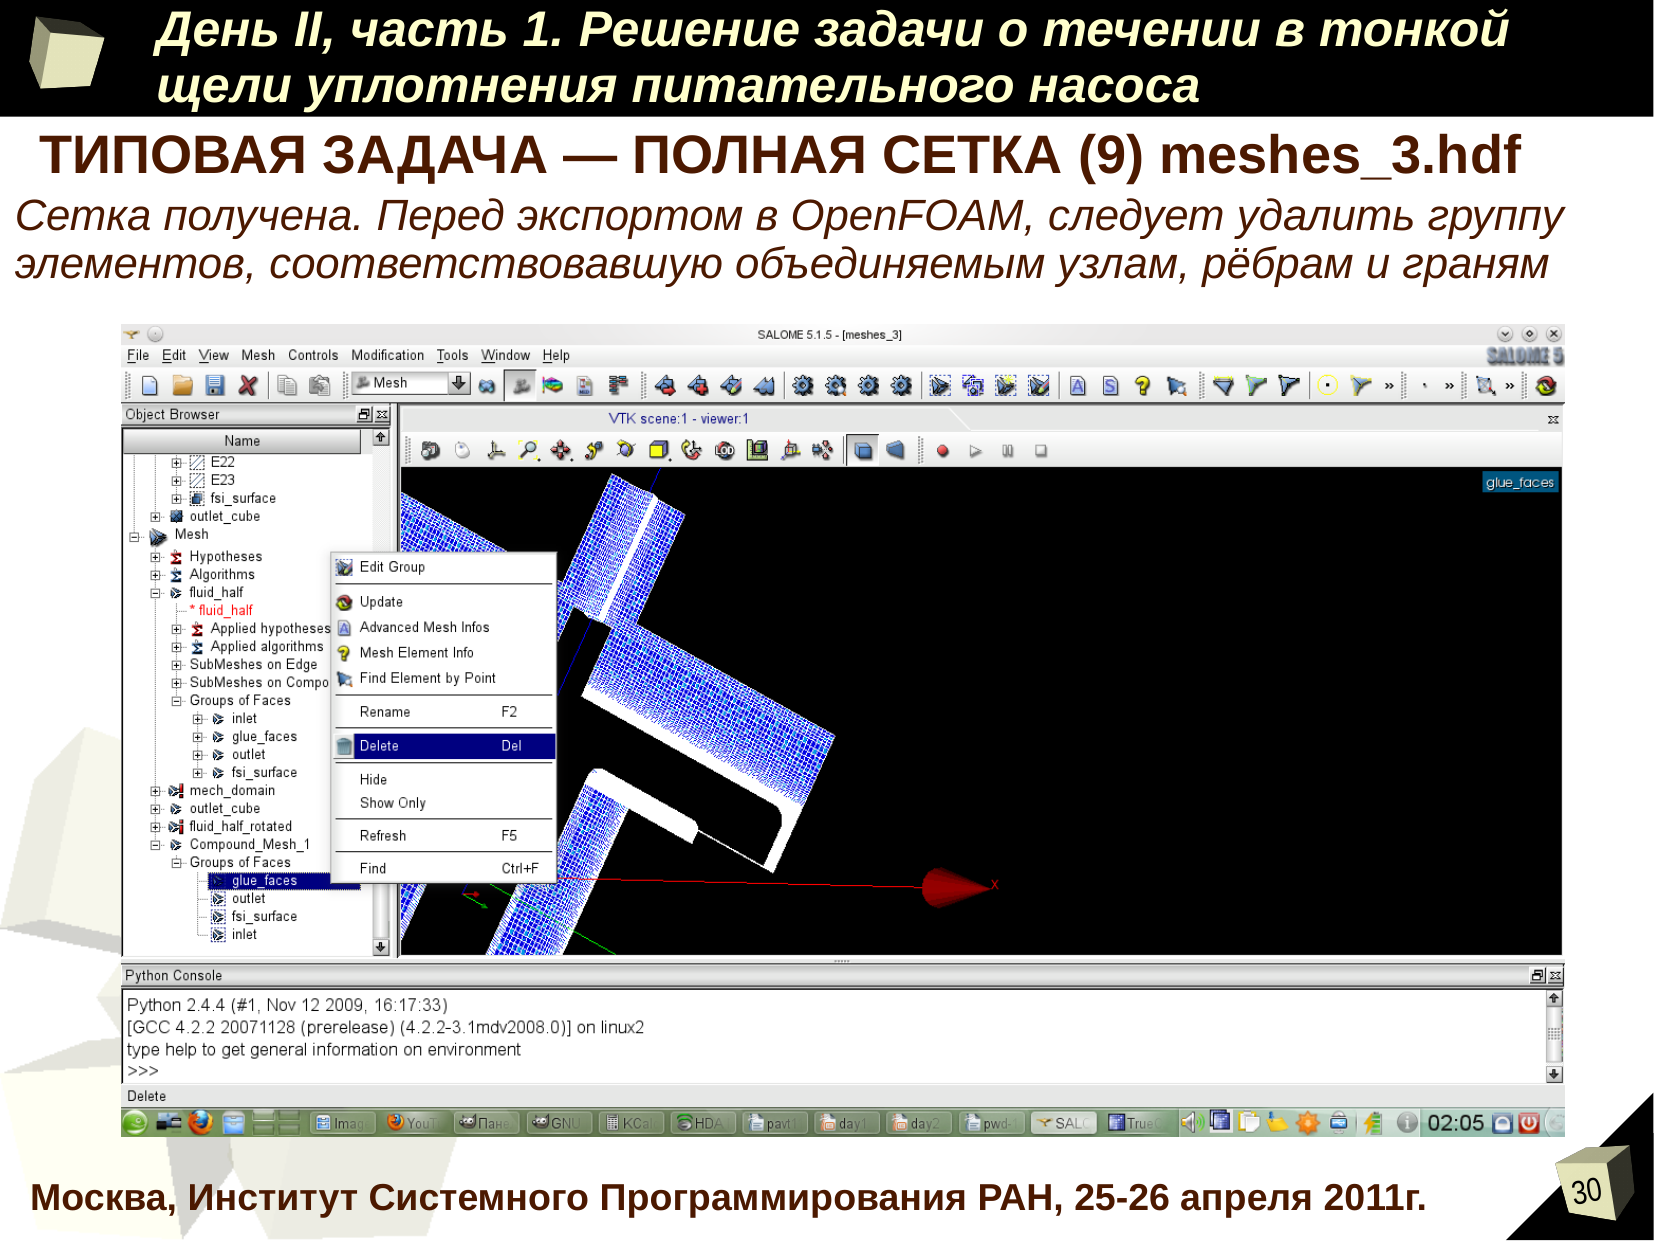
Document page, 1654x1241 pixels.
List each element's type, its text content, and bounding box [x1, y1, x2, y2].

text_box ТИПОВАЯ ЗАДАЧА — ПОЛНАЯ СЕТКА (9) meshes_3.hdf [24, 117, 1625, 183]
picture [464, 1193, 472, 1198]
text_box Сетка получена. Перед экспортом в OpenFOAM, следует удалить группу элементов, соответствовавшую объединяемым узлам, рёбрам и граням [0, 183, 1654, 332]
picture [0, 324, 1565, 1241]
